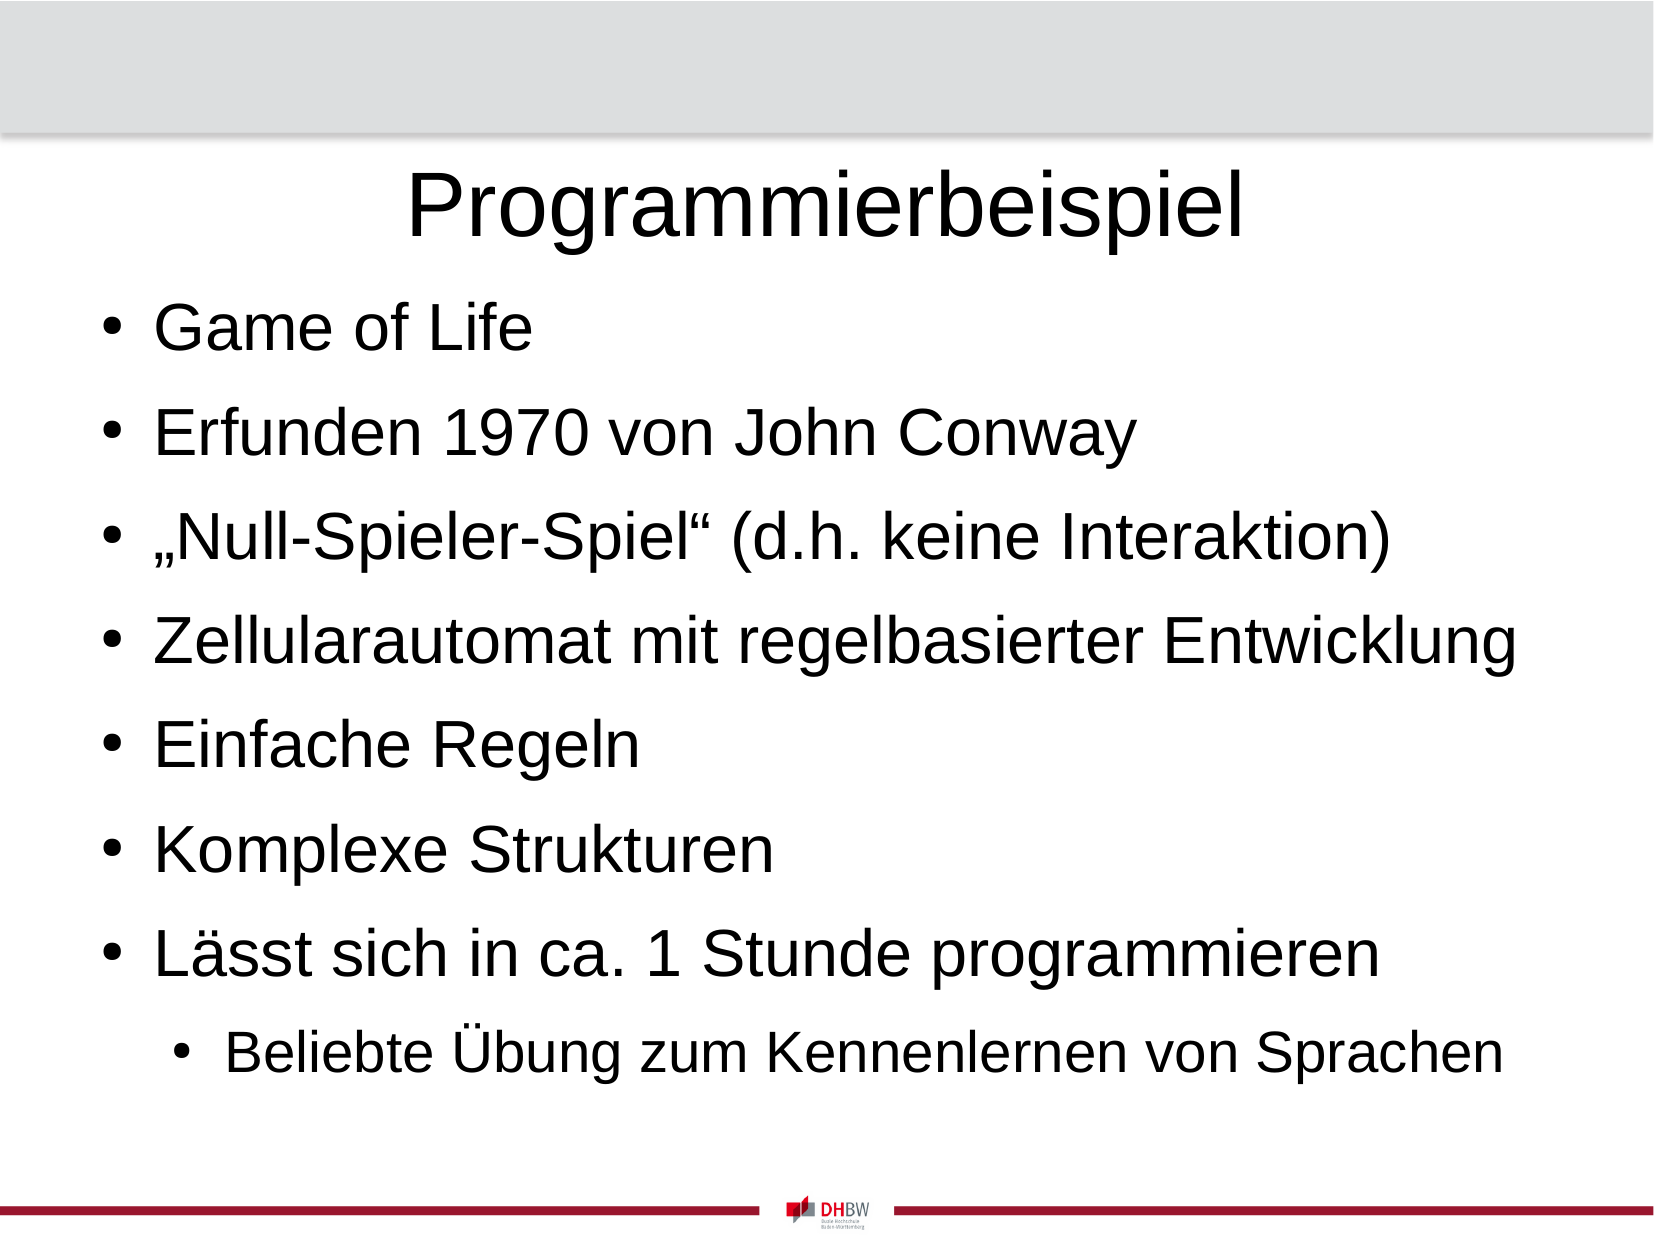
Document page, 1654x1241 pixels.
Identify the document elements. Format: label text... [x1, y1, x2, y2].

list Game of Life Erfunden 1970 von John Conway „Null-Spieler-Spiel“ (d.h. keine Interaktion) Zellularautomat mit regelbasierter Entwicklung Einfache Regeln Komplexe Strukturen Lässt sich in ca. 1 Stunde programmieren Beliebte Übung zum Kennenlernen von Sprachen [82, 290, 1571, 1086]
picture [0, 1, 1654, 1237]
title Programmierbeispiel [82, 49, 1571, 257]
